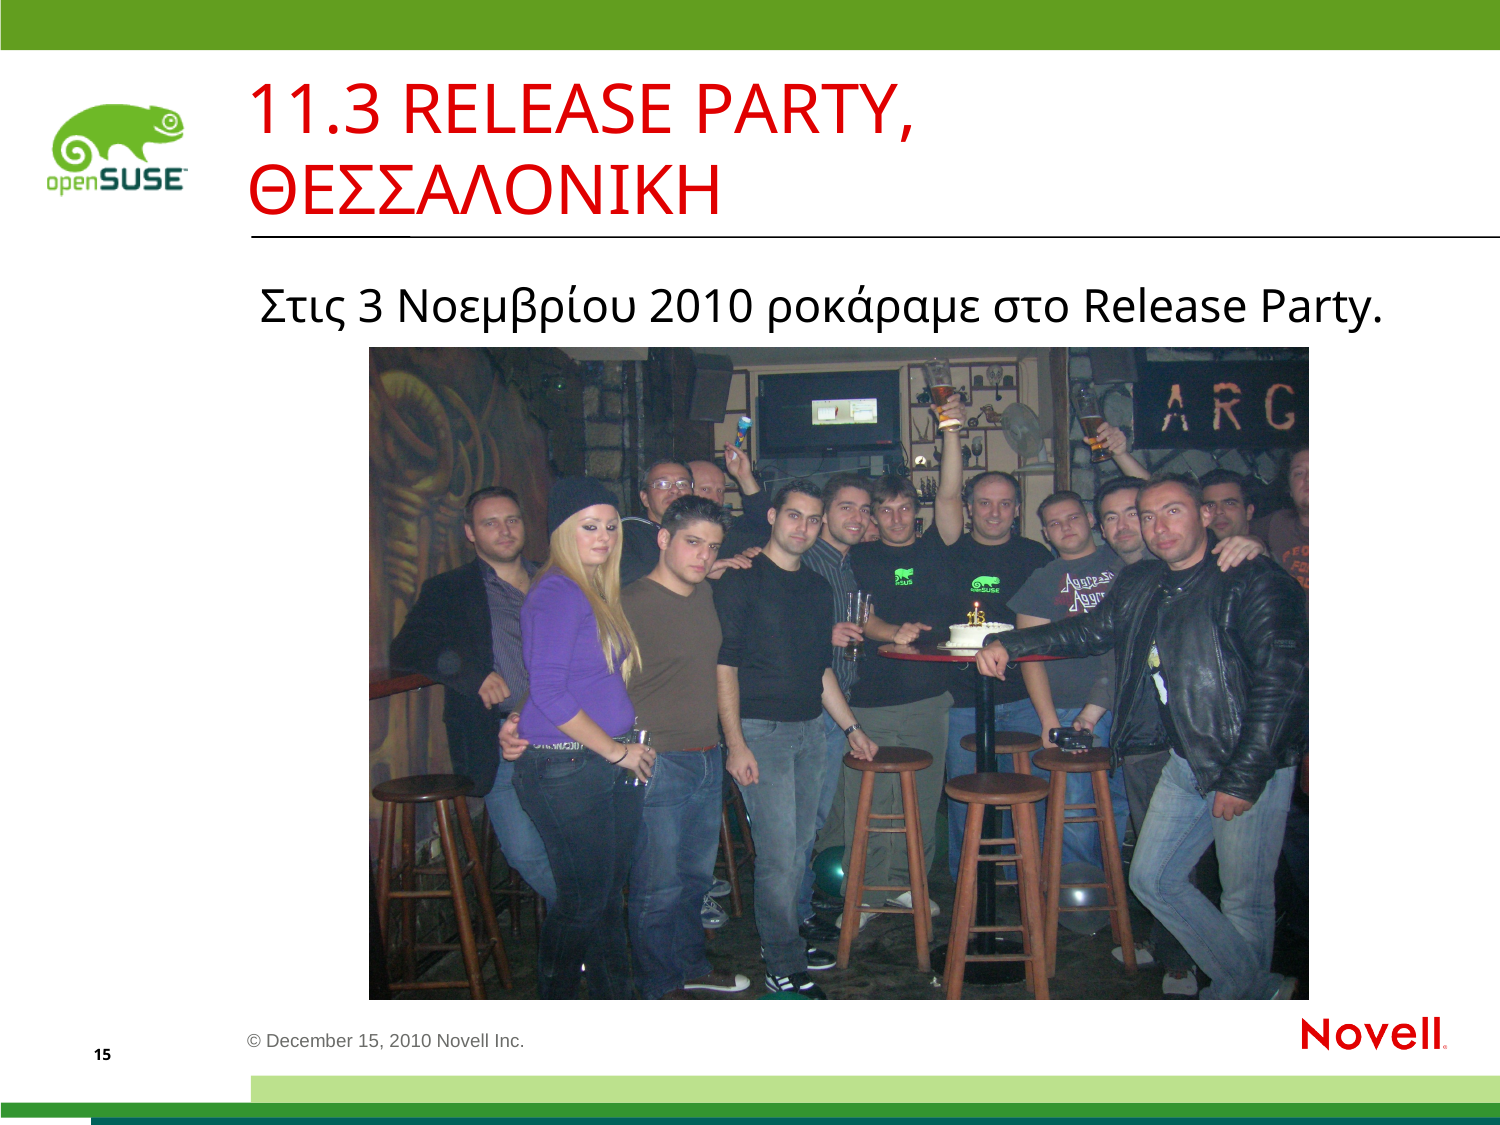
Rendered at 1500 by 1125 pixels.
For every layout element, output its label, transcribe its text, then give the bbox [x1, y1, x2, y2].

picture [47, 104, 188, 197]
list Στις 3 Νοεμβρίου 2010 ροκάραμε στο Release Party. [245, 267, 1458, 1026]
picture [369, 347, 1309, 1000]
title 11.3 RELEASE PARTY, ΘΕΣΣΑΛΟΝΙΚΗ [246, 60, 1409, 239]
picture [1295, 1026, 1453, 1056]
